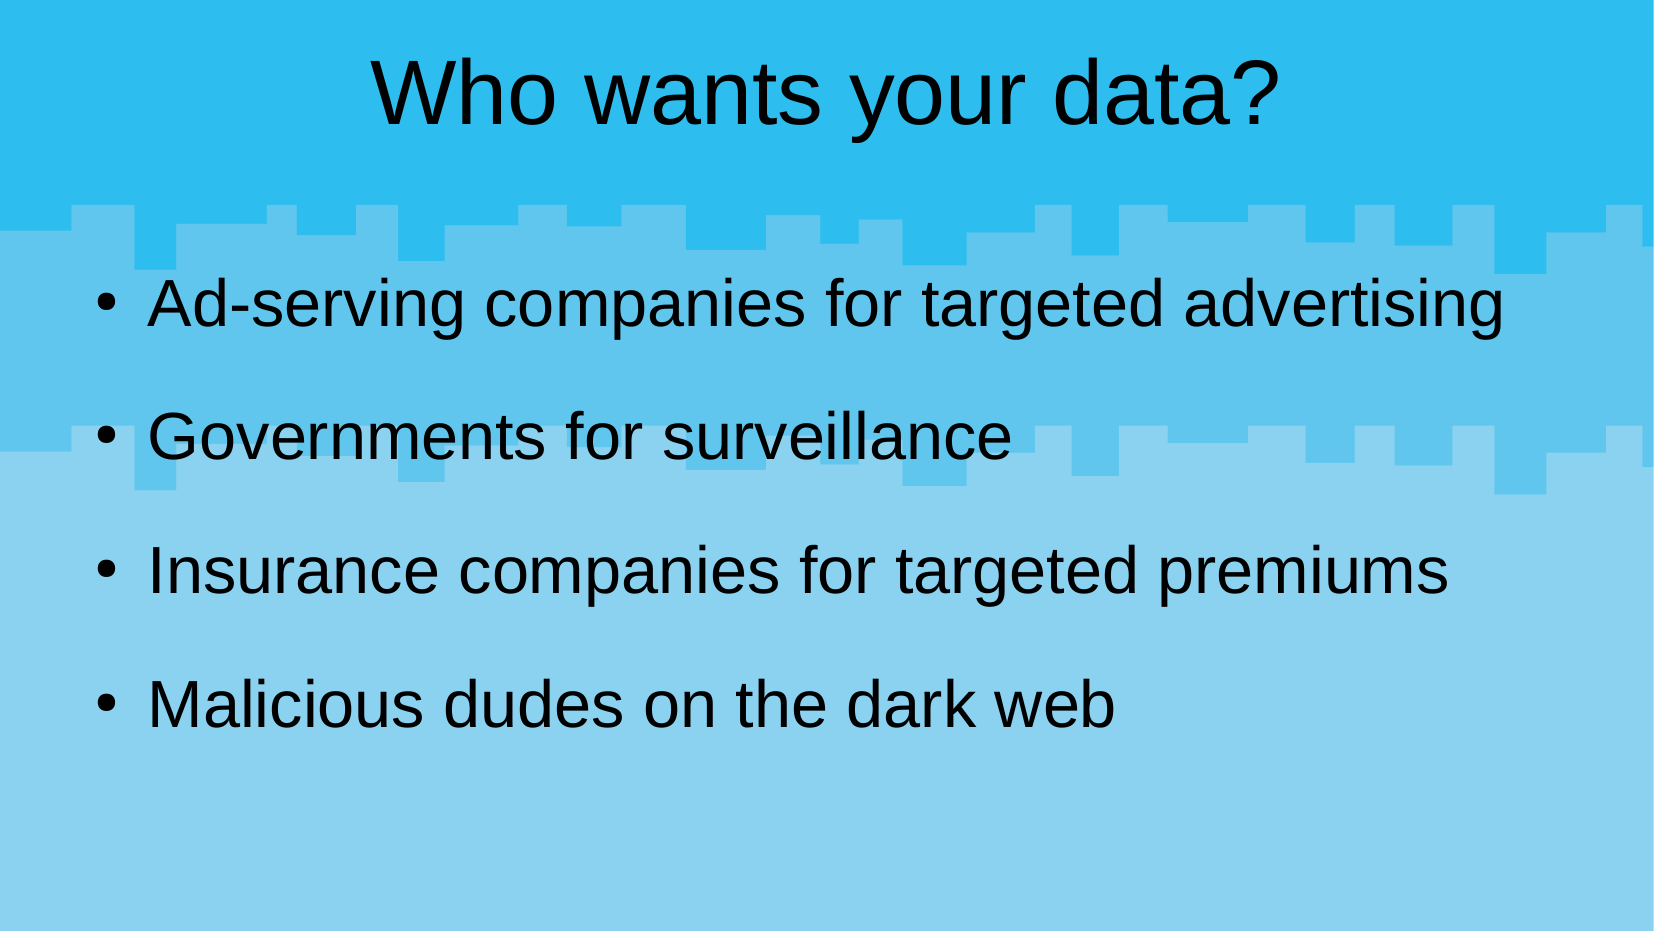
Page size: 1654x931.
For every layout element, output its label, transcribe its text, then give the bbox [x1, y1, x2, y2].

title Who wants your data? [82, 37, 1571, 148]
list Ad-serving companies for targeted advertising Governments for surveillance Insurance companies for targeted premiums Malicious dudes on the dark web [76, 265, 1565, 916]
picture [0, 0, 1654, 931]
